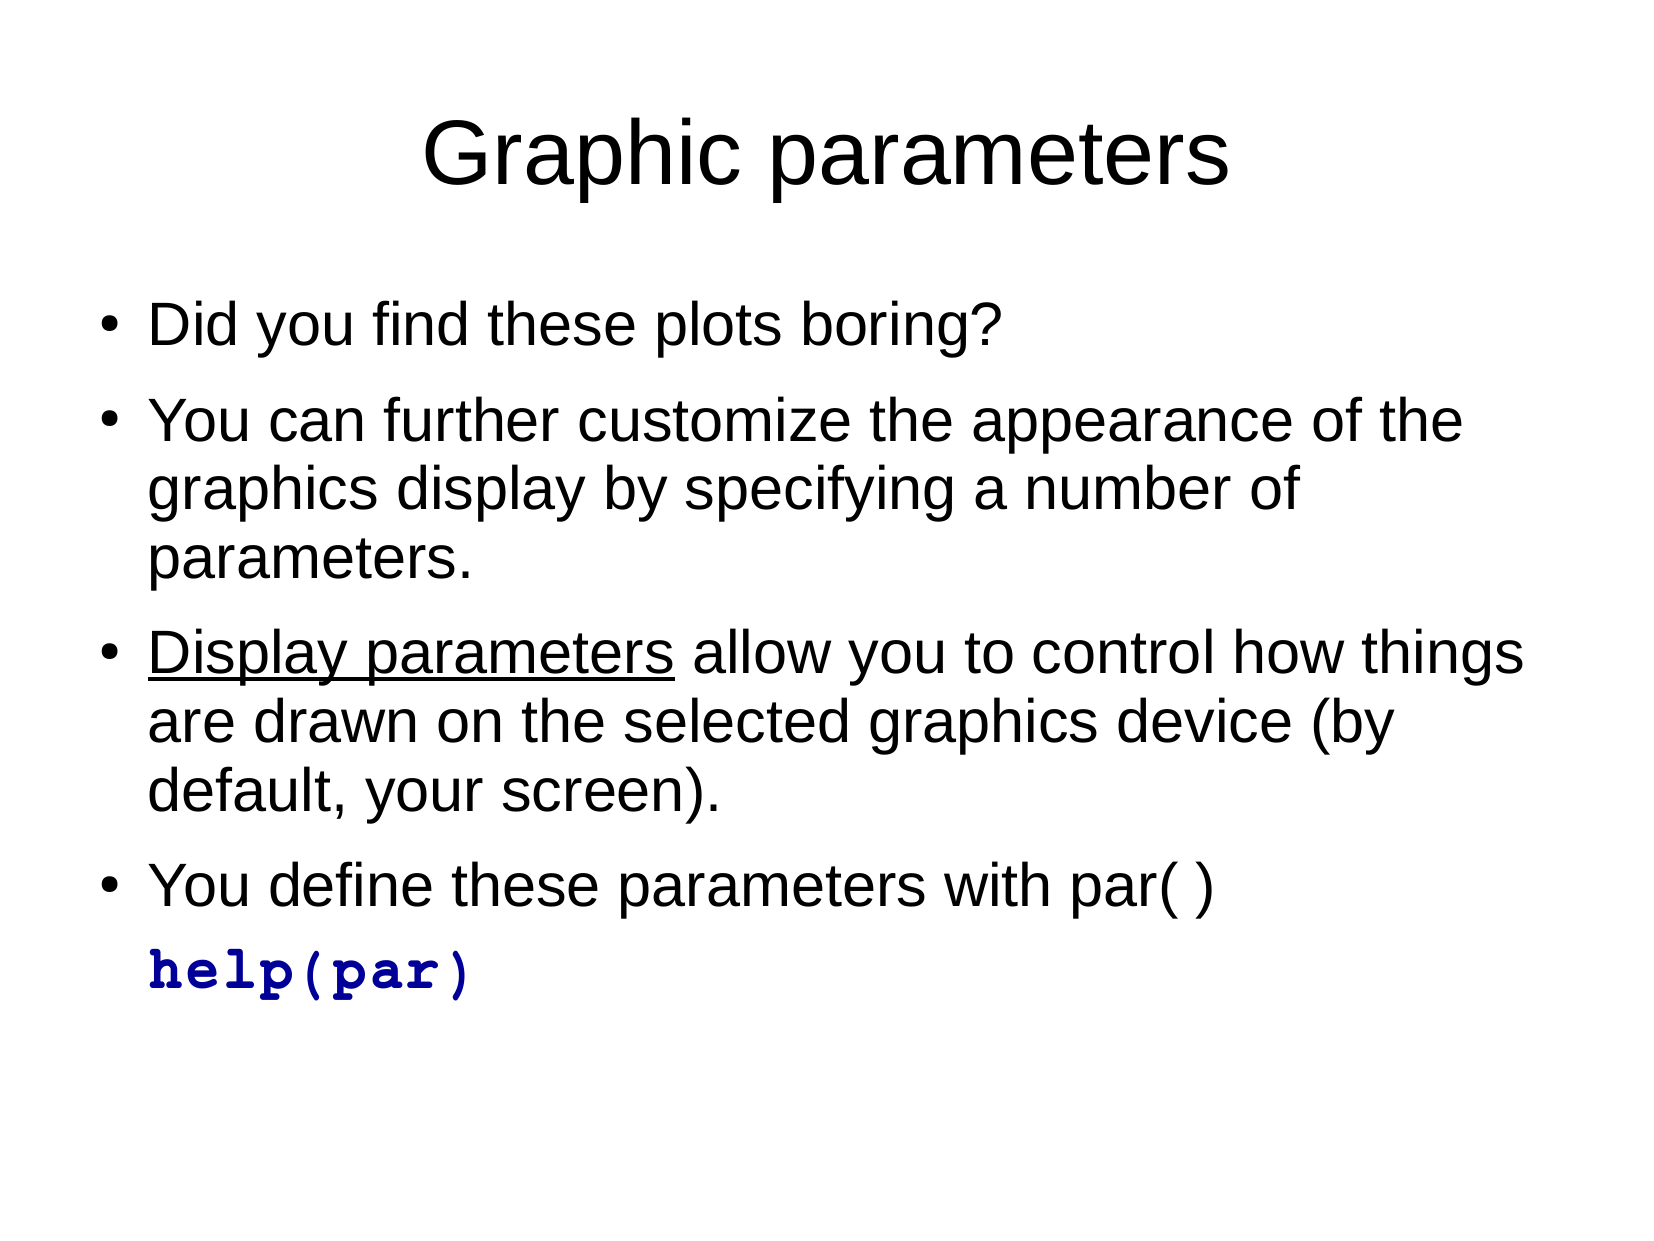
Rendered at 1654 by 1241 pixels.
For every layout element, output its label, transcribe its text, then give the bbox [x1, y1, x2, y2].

title Graphic parameters [82, 49, 1571, 257]
list Did you find these plots boring? You can further customize the appearance of the graphics display by specifying a number of parameters. Display parameters allow you to control how things are drawn on the selected graphics device (by default, your screen). You define these parameters with par( ) help(par) [82, 290, 1571, 1010]
